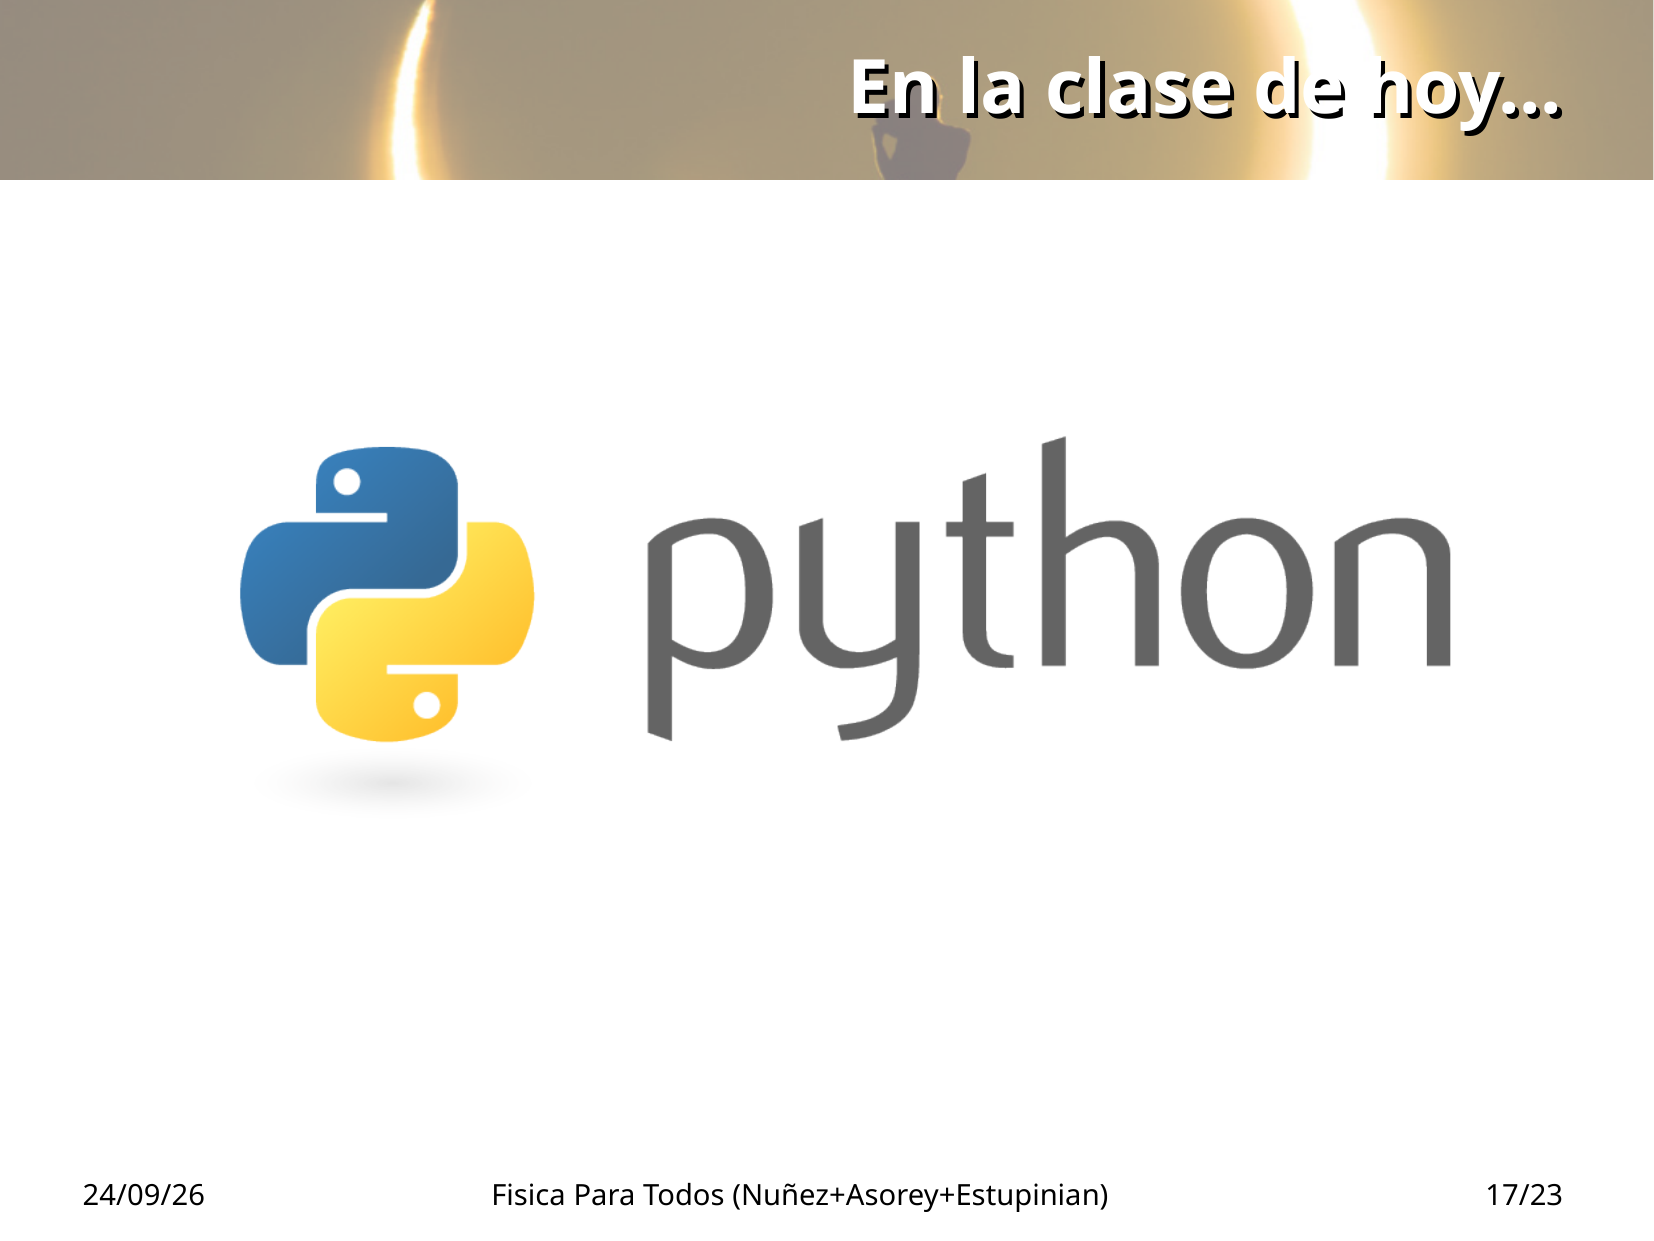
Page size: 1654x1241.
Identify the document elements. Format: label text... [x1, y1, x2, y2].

title En la clase de hoy... [75, 19, 1564, 151]
picture [0, 0, 1654, 180]
picture [30, 359, 1629, 901]
